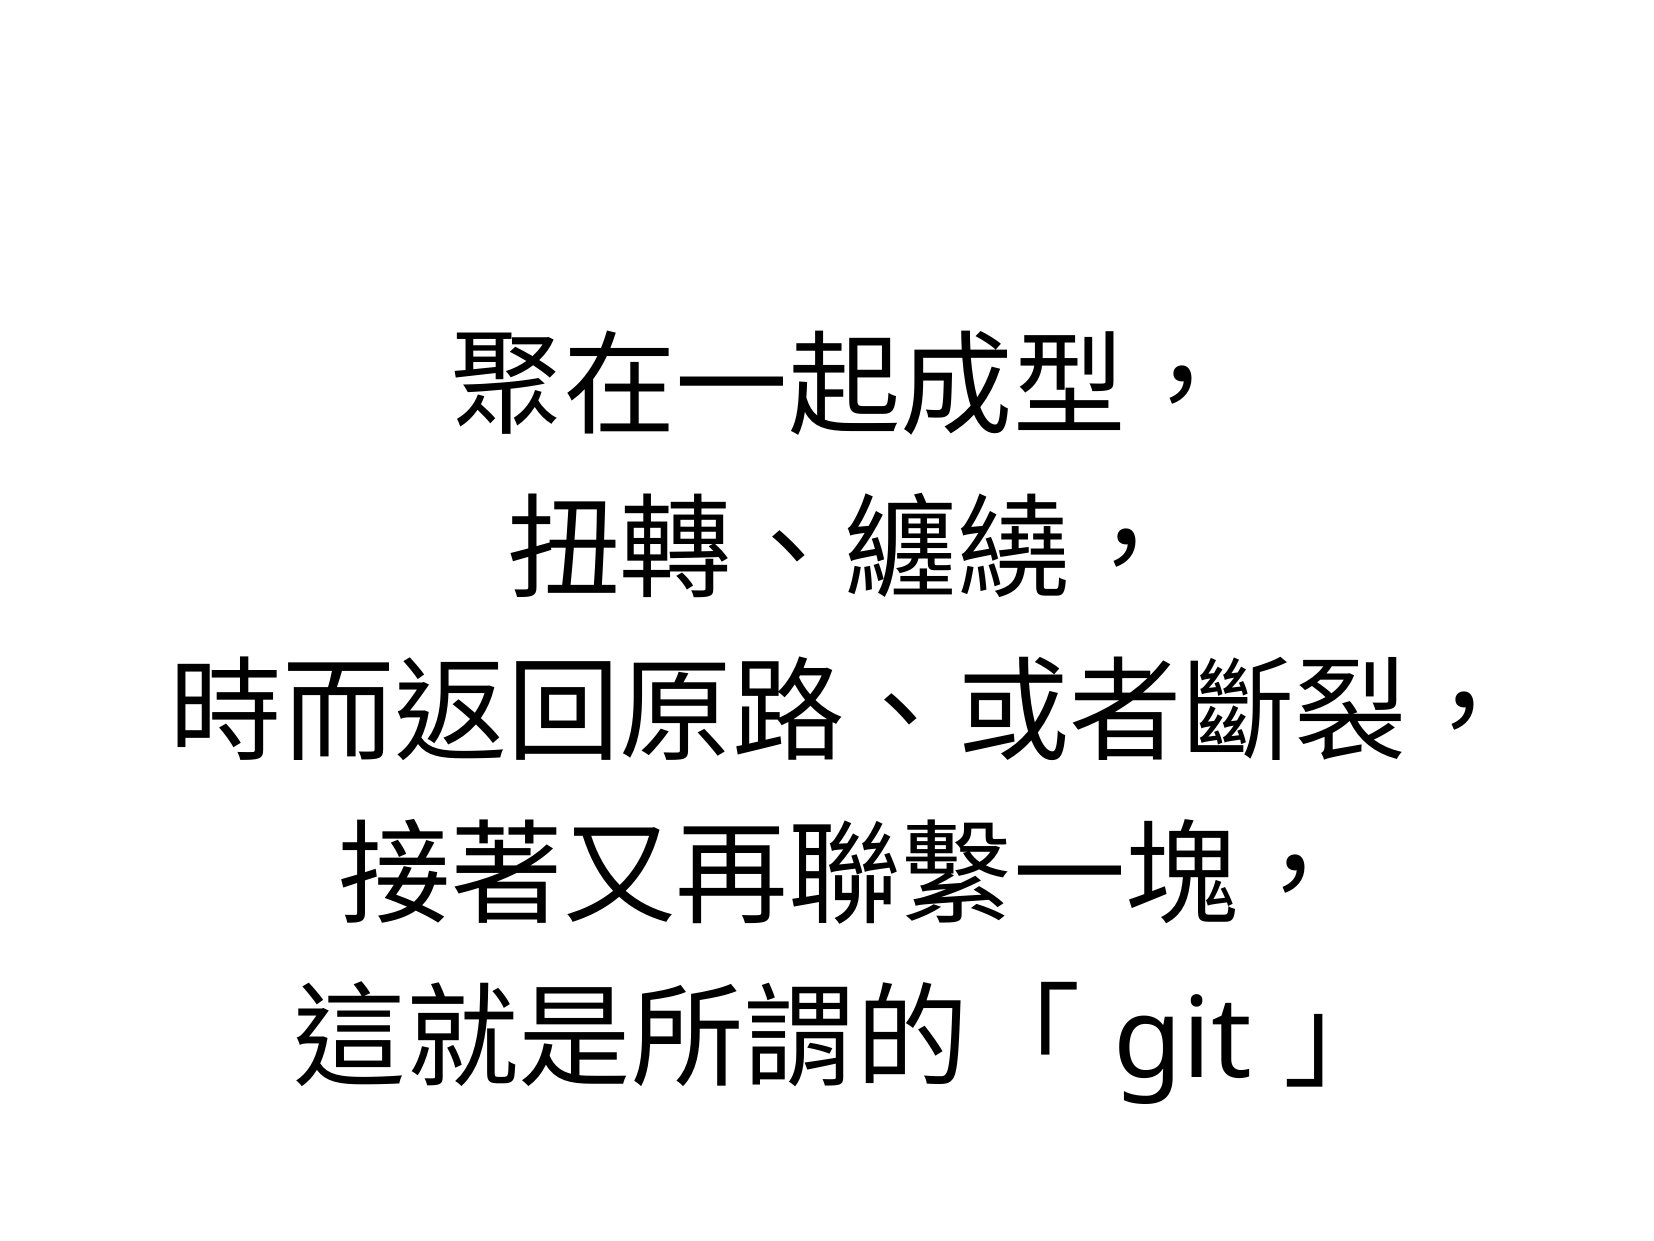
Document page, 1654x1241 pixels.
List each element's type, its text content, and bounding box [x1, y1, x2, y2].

list 聚在一起成型， 扭轉、纏繞， 時而返回原路、或者斷裂，接著又再聯繫一塊， 這就是所謂的「git」 [64, 295, 1554, 1117]
